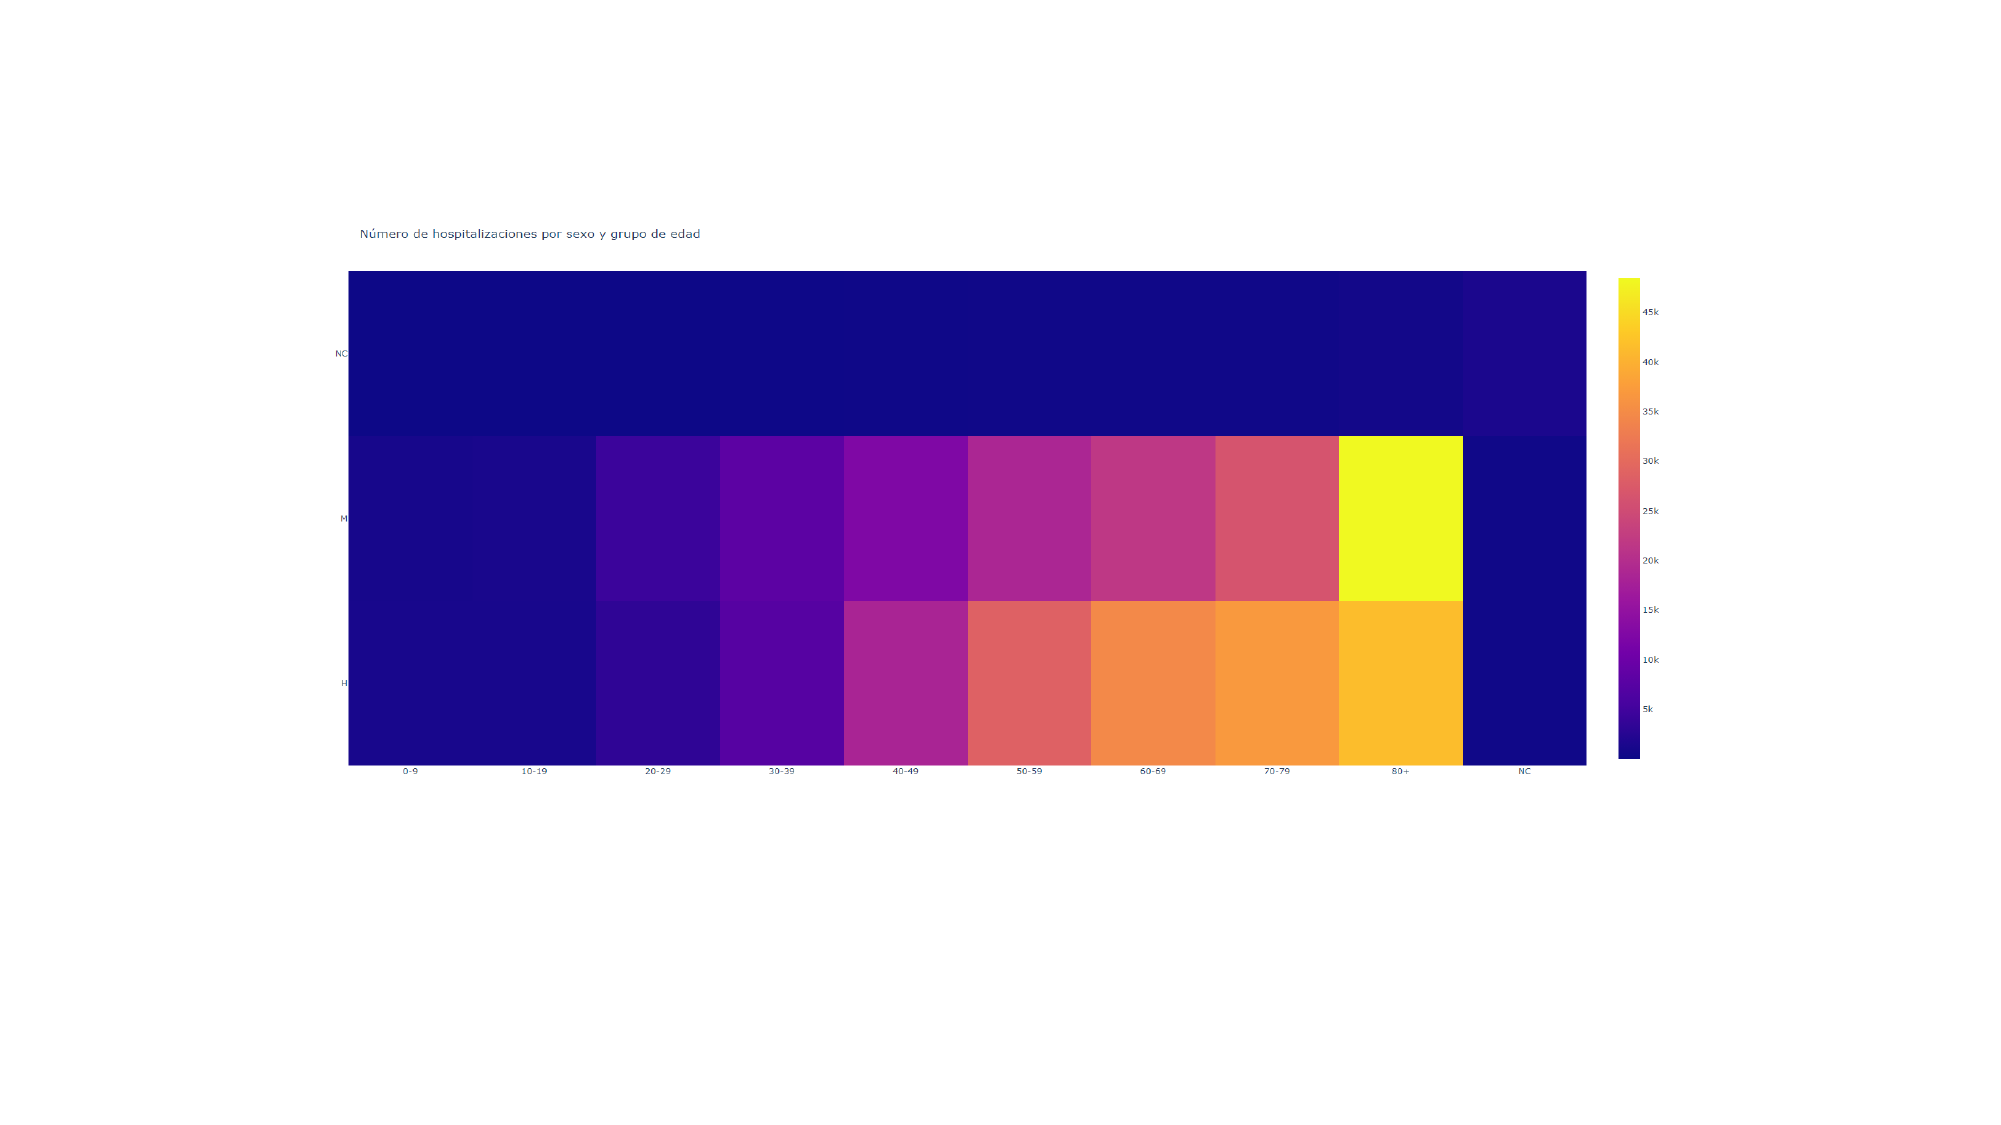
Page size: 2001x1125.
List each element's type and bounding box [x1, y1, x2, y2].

picture [319, 224, 1666, 780]
